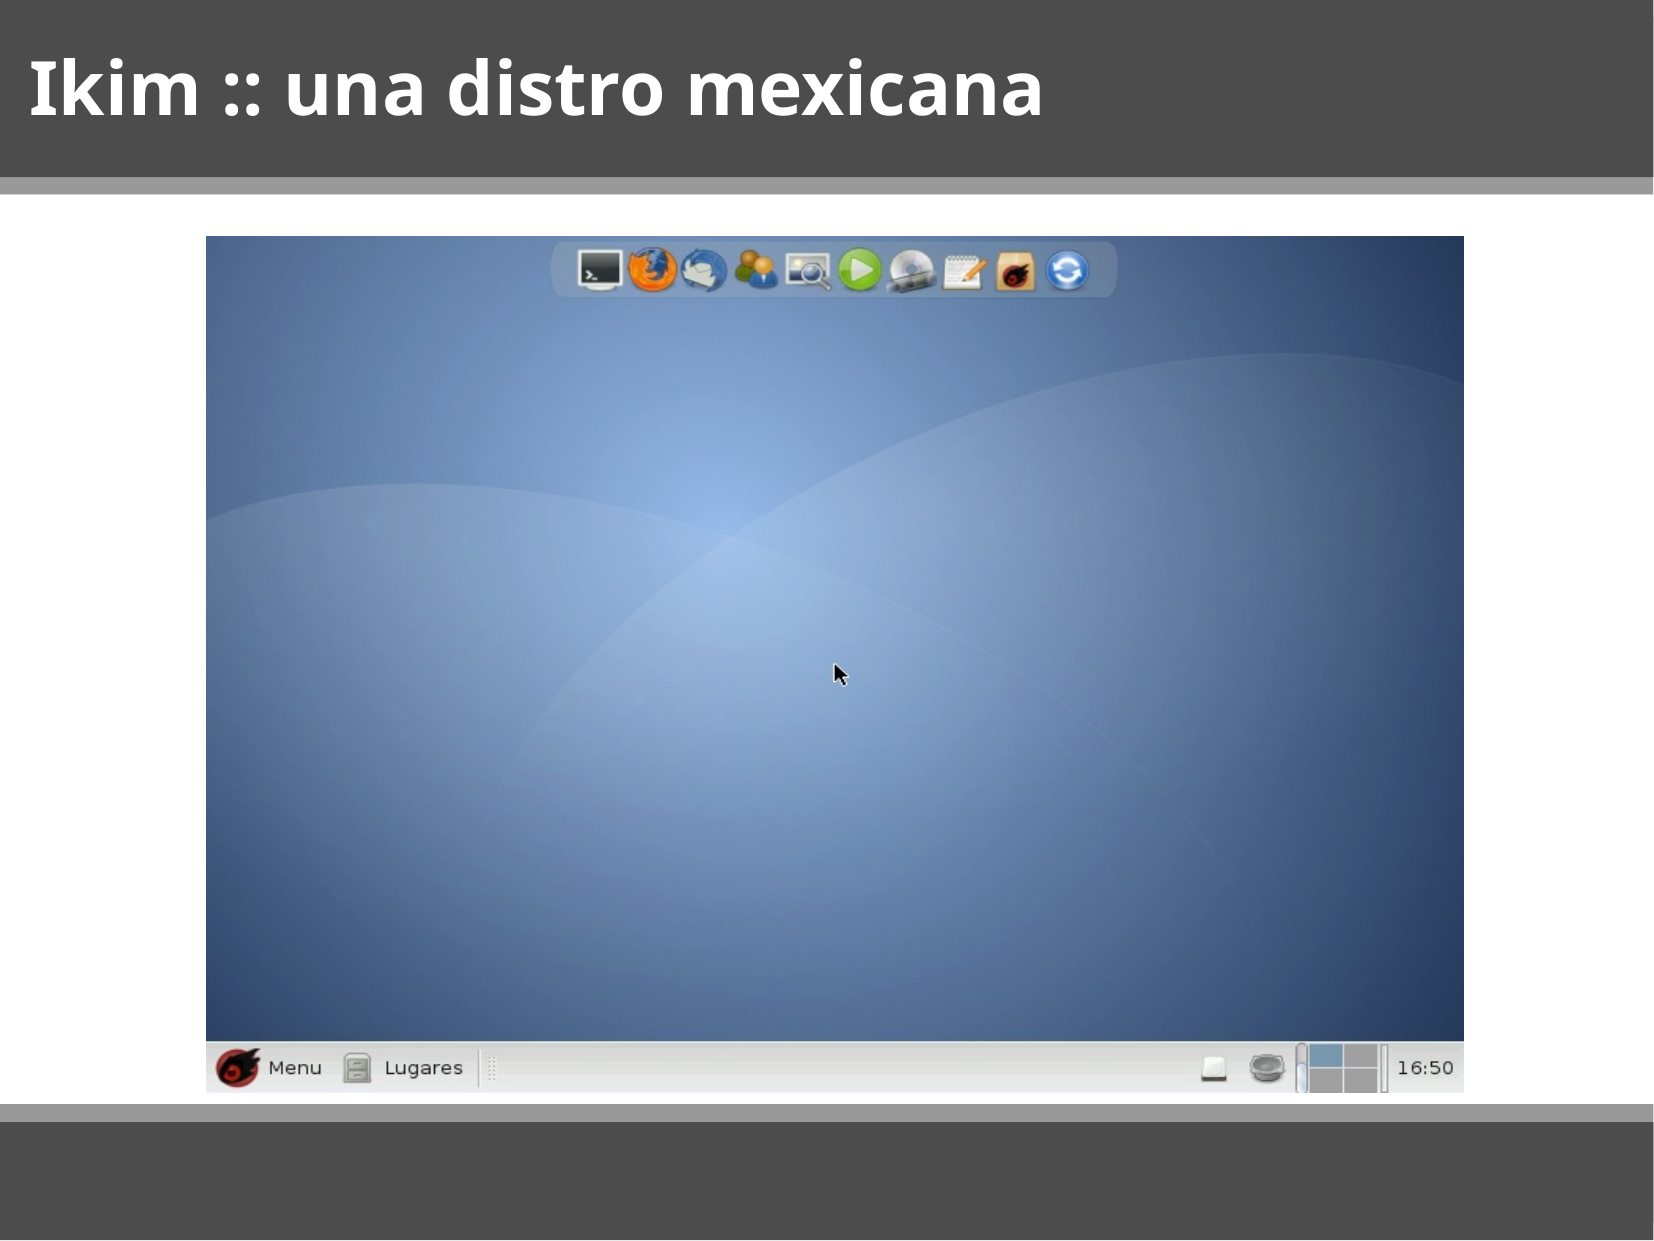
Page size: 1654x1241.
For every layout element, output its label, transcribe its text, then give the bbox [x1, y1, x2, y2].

picture [206, 236, 1464, 1093]
title Ikim :: una distro mexicana [29, 15, 1654, 158]
